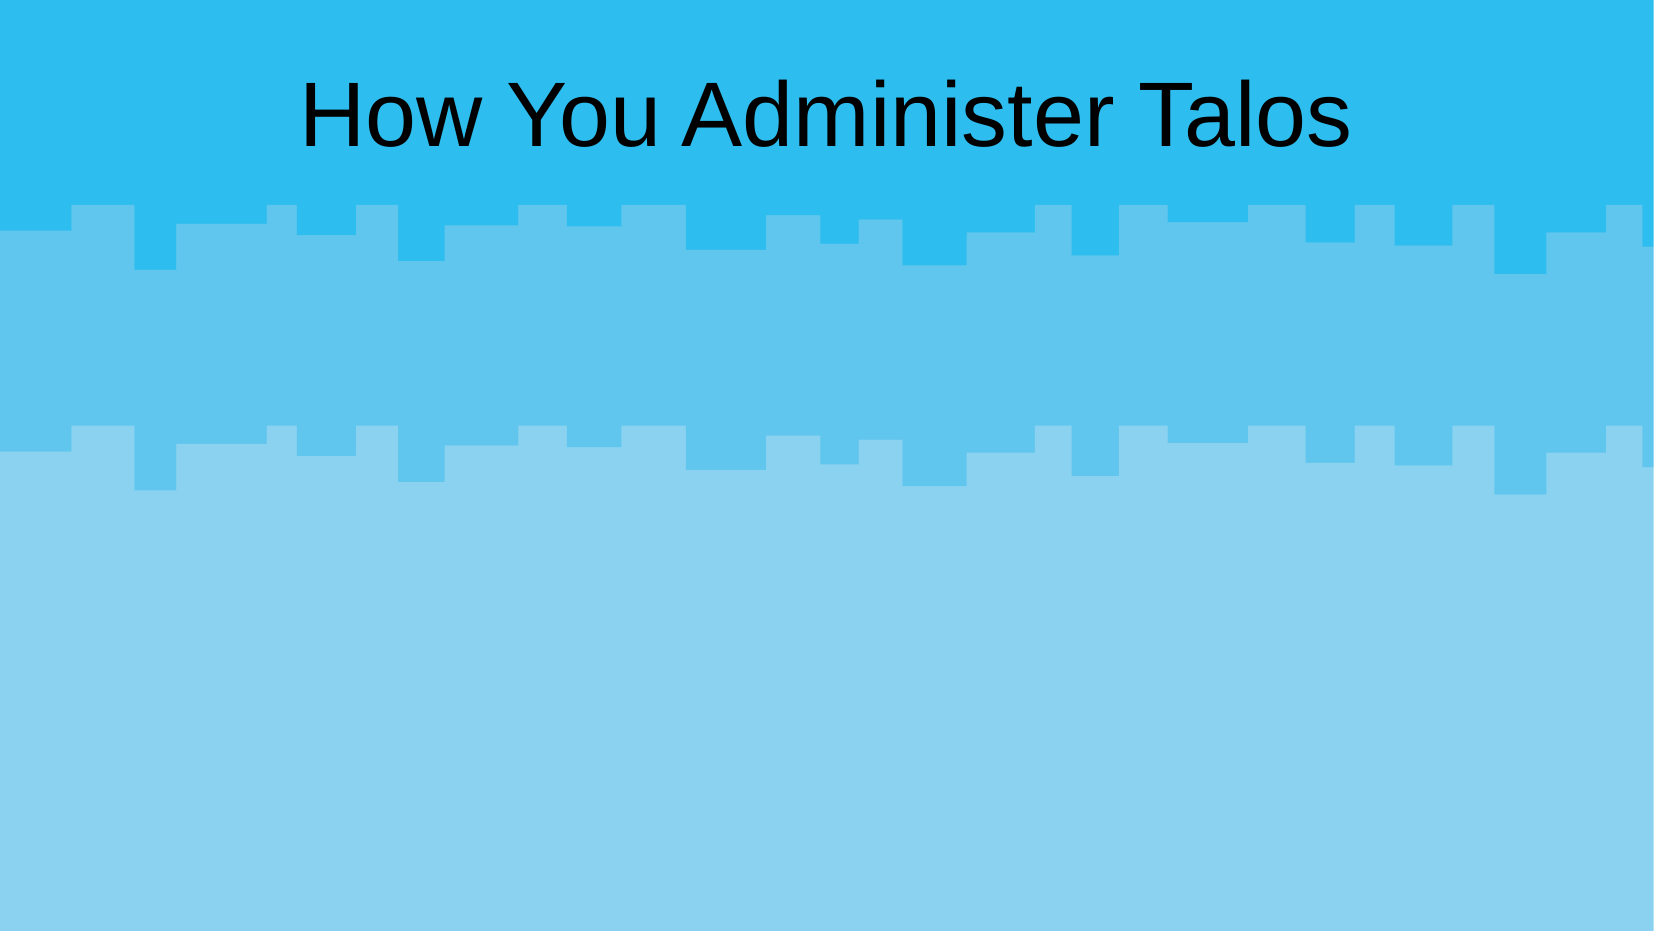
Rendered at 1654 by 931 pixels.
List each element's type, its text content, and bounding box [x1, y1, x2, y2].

picture [0, 0, 1654, 931]
title How You Administer Talos [82, 37, 1571, 193]
